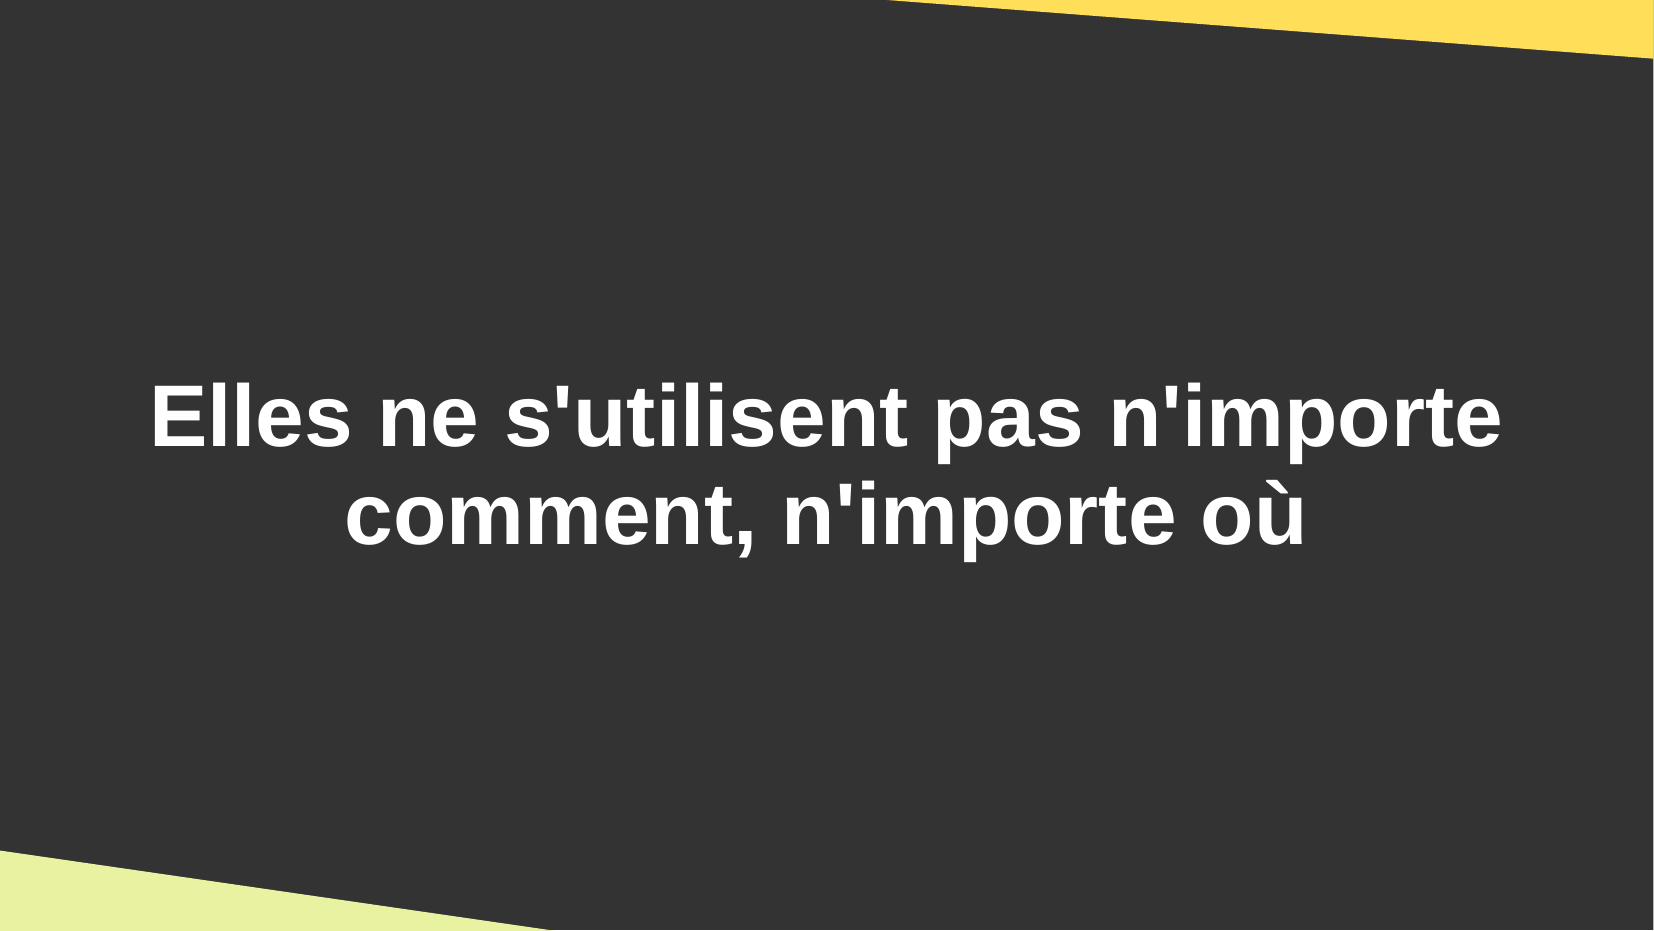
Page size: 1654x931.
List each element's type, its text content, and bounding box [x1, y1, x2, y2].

text_box [0, 850, 557, 931]
text_box [887, 0, 1654, 59]
title Elles ne s'utilisent pas n'importe comment, n'importe où [31, 367, 1622, 563]
